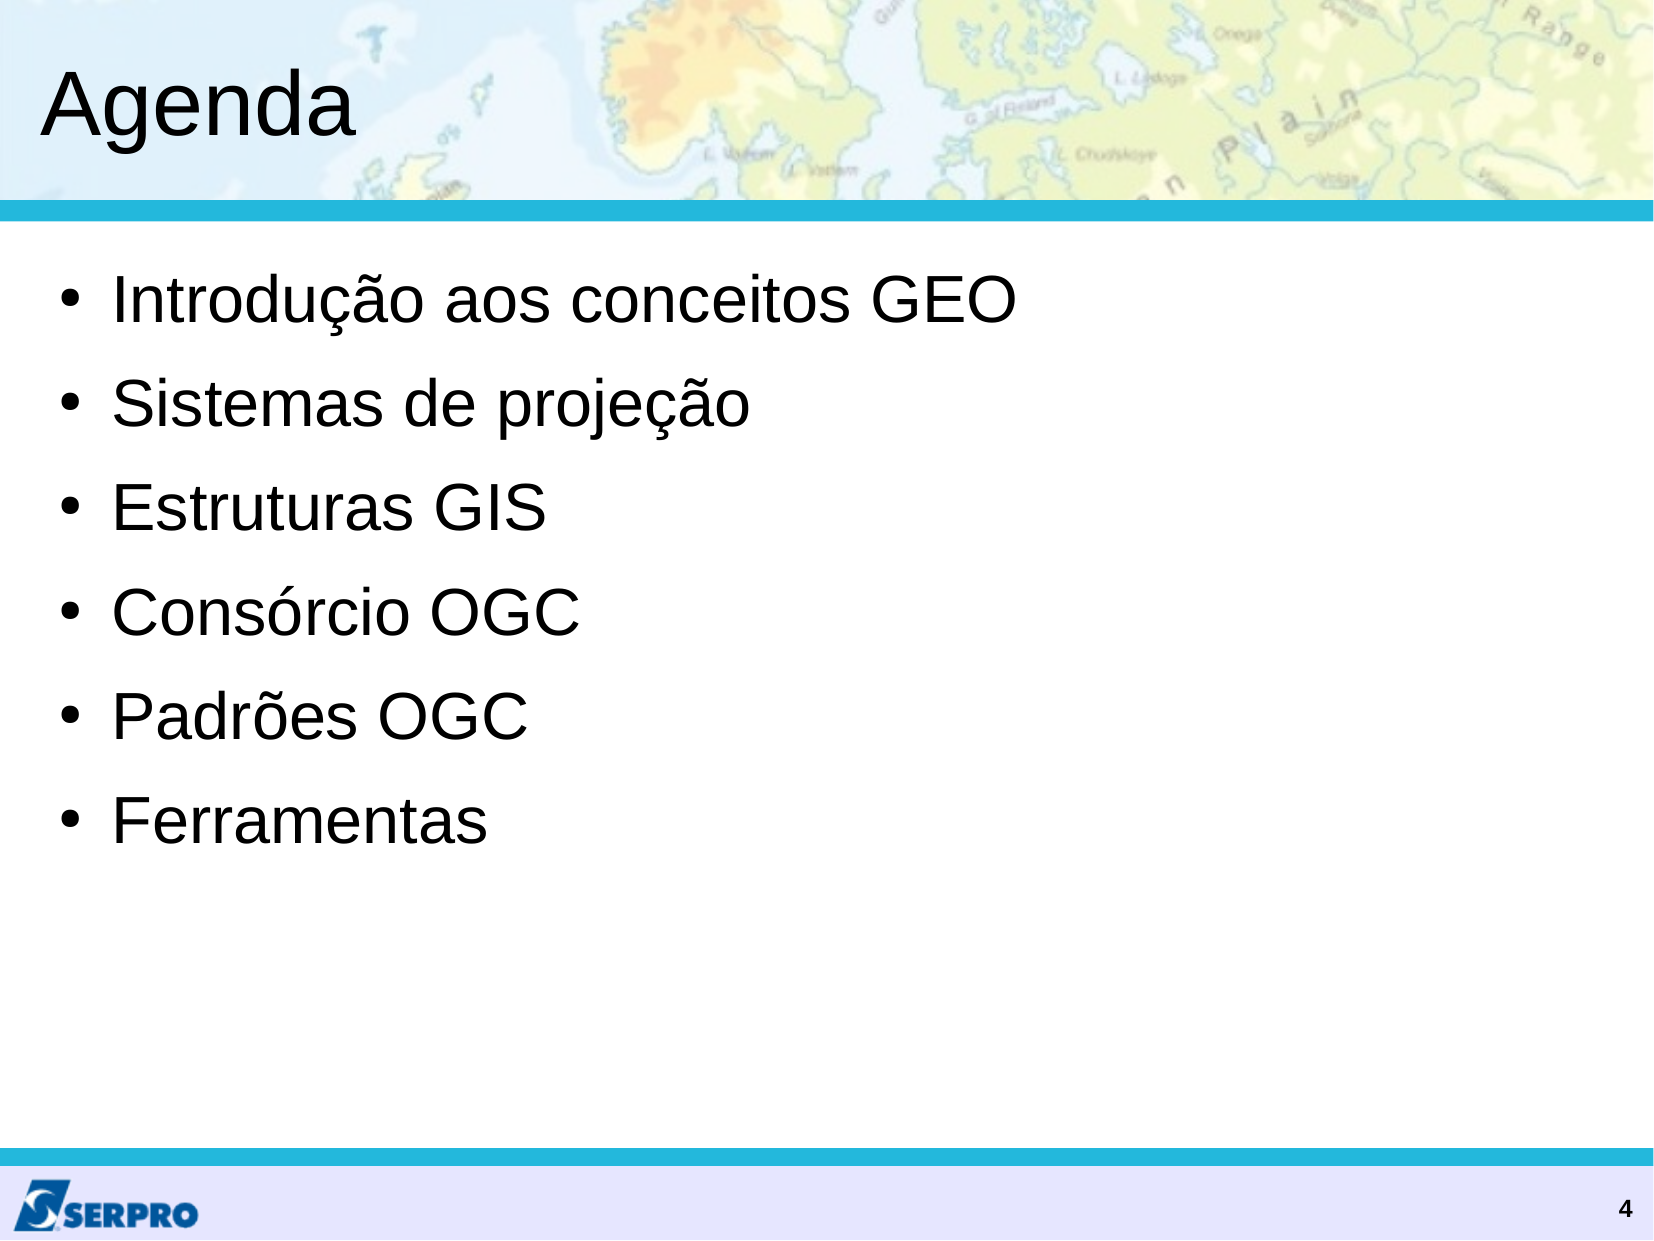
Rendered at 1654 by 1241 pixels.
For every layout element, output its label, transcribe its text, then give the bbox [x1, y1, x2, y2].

list Introdução aos conceitos GEO Sistemas de projeção Estruturas GIS Consórcio OGC Padrões OGC Ferramentas [40, 261, 1616, 1109]
title Agenda [40, 49, 1614, 159]
picture [10, 1177, 201, 1235]
